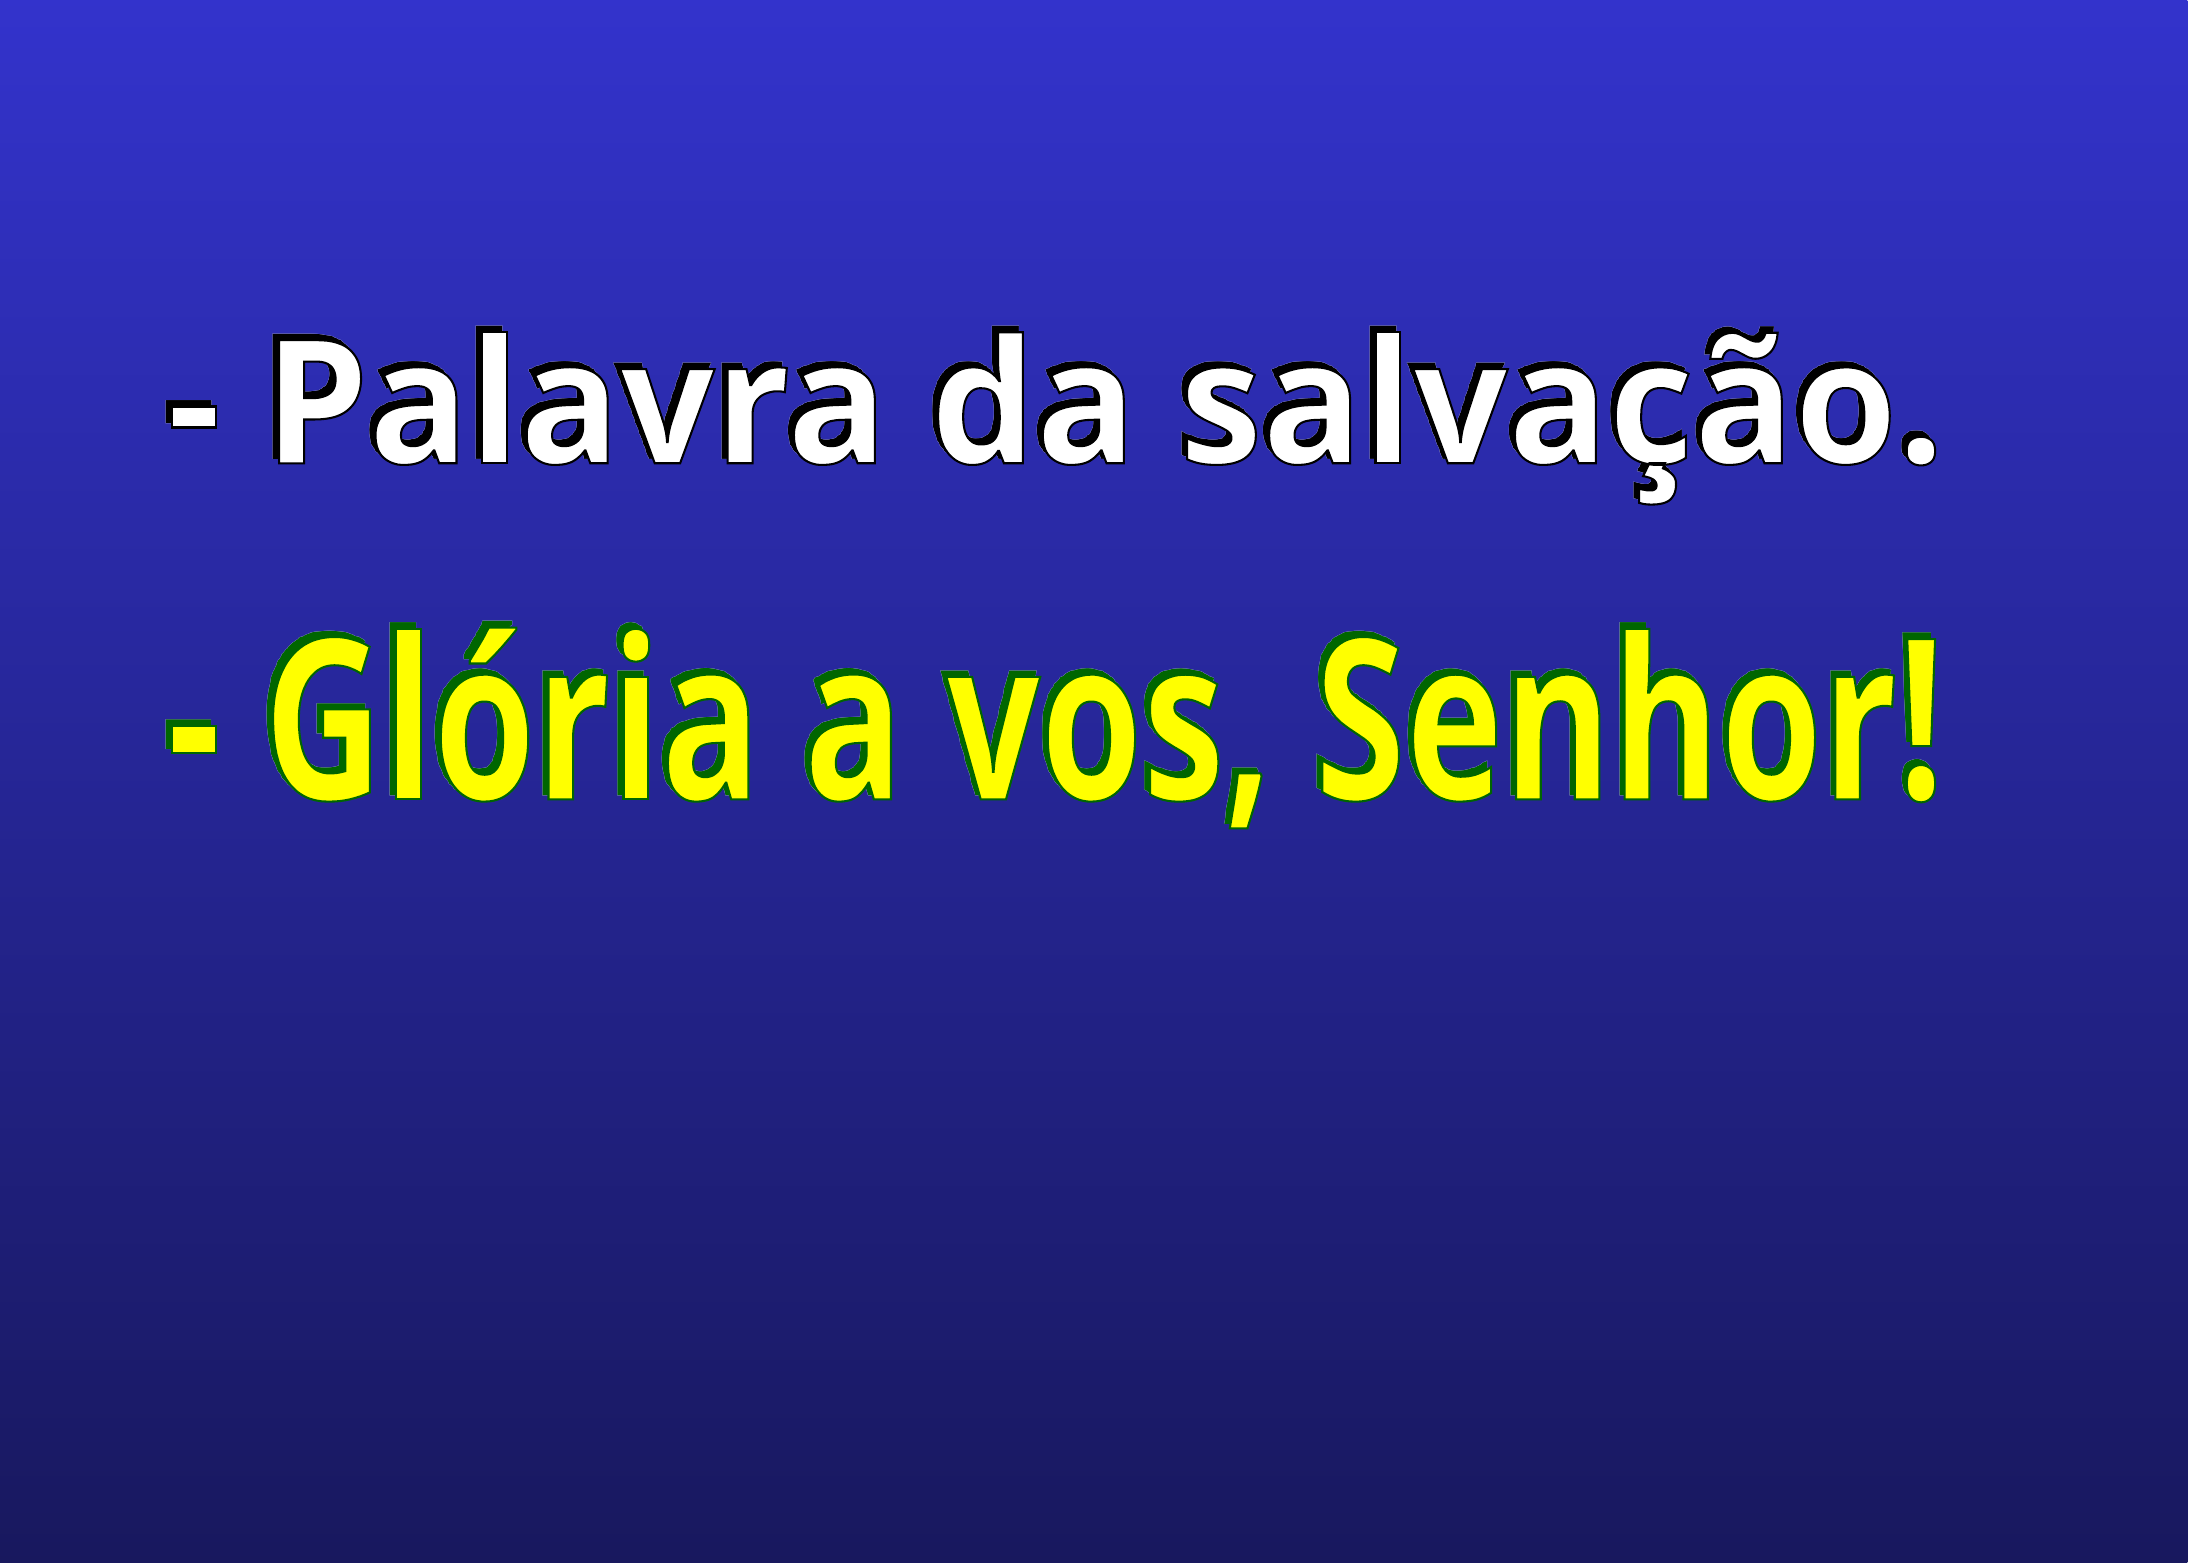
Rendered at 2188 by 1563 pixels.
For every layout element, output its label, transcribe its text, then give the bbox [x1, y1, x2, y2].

text_box - Glória a vos, Senhor! [1624, 628, 1708, 800]
text_box - Palavra da salvação. [1375, 332, 1401, 464]
text_box - Palavra da salvação. [1042, 367, 1124, 465]
text_box - Glória a vos, Senhor! [1229, 773, 1262, 829]
text_box - Palavra da salvação. [1710, 332, 1778, 359]
text_box - Glória a vos, Senhor! [1727, 674, 1816, 802]
text_box - Glória a vos, Senhor! [273, 636, 370, 802]
text_box - Palavra da salvação. [481, 332, 507, 464]
text_box - Palavra da salvação. [1269, 367, 1351, 465]
text_box - Glória a vos, Senhor! [1322, 636, 1400, 802]
text_box - Palavra da salvação. [1187, 367, 1256, 465]
text_box - Glória a vos, Senhor! [1149, 674, 1219, 802]
text_box - Palavra da salvação. [620, 369, 715, 464]
text_box - Palavra da salvação. [938, 332, 1023, 465]
text_box - Glória a vos, Senhor! [946, 676, 1041, 800]
text_box - Palavra da salvação. [1615, 367, 1689, 505]
text_box - Palavra da salvação. [172, 406, 216, 428]
text_box - Palavra da salvação. [375, 367, 457, 465]
text_box - Glória a vos, Senhor! [810, 674, 892, 802]
text_box - Glória a vos, Senhor! [1047, 674, 1136, 802]
text_box - Palavra da salvação. [279, 340, 362, 464]
text_box - Glória a vos, Senhor! [1906, 765, 1936, 803]
text_box - Palavra da salvação. [1413, 369, 1508, 464]
text_box - Glória a vos, Senhor! [1516, 674, 1600, 800]
text_box - Glória a vos, Senhor! [469, 627, 517, 664]
text_box - Palavra da salvação. [526, 367, 608, 465]
text_box - Palavra da salvação. [1700, 367, 1782, 465]
text_box - Palavra da salvação. [1906, 436, 1936, 466]
text_box - Glória a vos, Senhor! [623, 676, 649, 800]
text_box - Glória a vos, Senhor! [440, 674, 529, 802]
text_box - Palavra da salvação. [727, 367, 787, 464]
text_box - Palavra da salvação. [1514, 367, 1596, 465]
text_box - Glória a vos, Senhor! [1907, 639, 1936, 747]
text_box - Glória a vos, Senhor! [1413, 674, 1497, 802]
text_box - Palavra da salvação. [793, 367, 875, 465]
text_box - Glória a vos, Senhor! [395, 628, 421, 800]
text_box - Glória a vos, Senhor! [622, 628, 650, 662]
text_box - Glória a vos, Senhor! [1835, 674, 1895, 800]
text_box - Palavra da salvação. [1801, 367, 1890, 465]
text_box - Glória a vos, Senhor! [667, 674, 749, 802]
text_box - Glória a vos, Senhor! [548, 674, 608, 800]
text_box - Glória a vos, Senhor! [172, 725, 216, 753]
